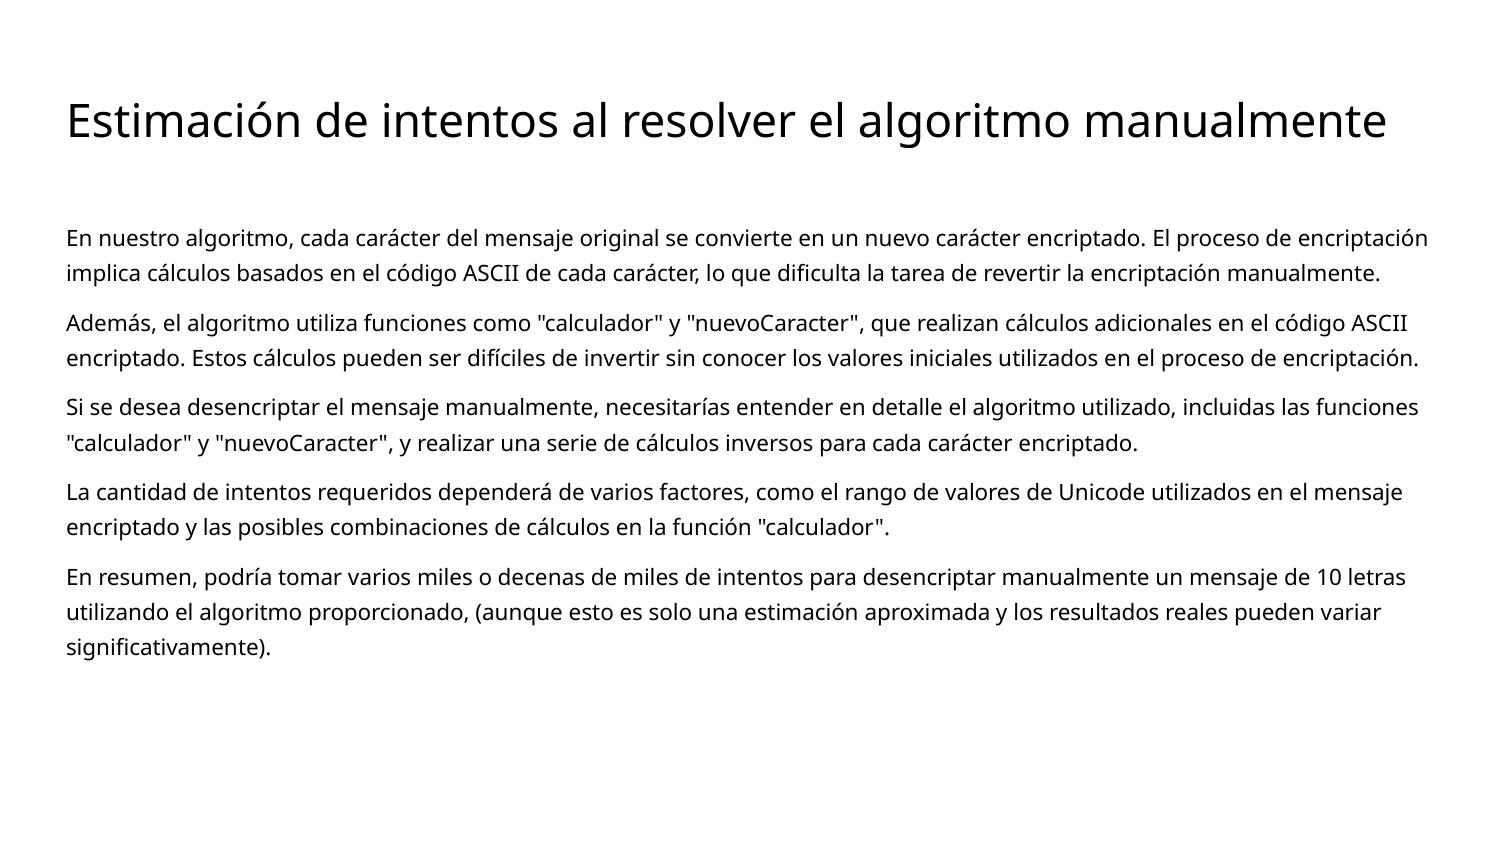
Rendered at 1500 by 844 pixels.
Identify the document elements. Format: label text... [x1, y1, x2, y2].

title Estimación de intentos al resolver el algoritmo manualmente [51, 72, 1449, 167]
list En nuestro algoritmo, cada carácter del mensaje original se convierte en un nuevo carácter encriptado. El proceso de encriptación implica cálculos basados en el código ASCII de cada carácter, lo que dificulta la tarea de revertir la encriptación manualmente. Además, el algoritmo utiliza funciones como "calculador" y "nuevoCaracter", que realizan cálculos adicionales en el código ASCII encriptado. Estos cálculos pueden ser difíciles de invertir sin conocer los valores iniciales utilizados en el proceso de encriptación. Si se desea desencriptar el mensaje manualmente, necesitarías entender en detalle el algoritmo utilizado, incluidas las funciones "calculador" y "nuevoCaracter", y realizar una serie de cálculos inversos para cada carácter encriptado. La cantidad de intentos requeridos dependerá de varios factores, como el rango de valores de Unicode utilizados en el mensaje encriptado y las posibles combinaciones de cálculos en la función "calculador". En resumen, podría tomar varios miles o decenas de miles de intentos para desencriptar manualmente un mensaje de 10 letras utilizando el algoritmo proporcionado, (aunque esto es solo una estimación aproximada y los resultados reales pueden variar significativamente). [51, 202, 1449, 750]
